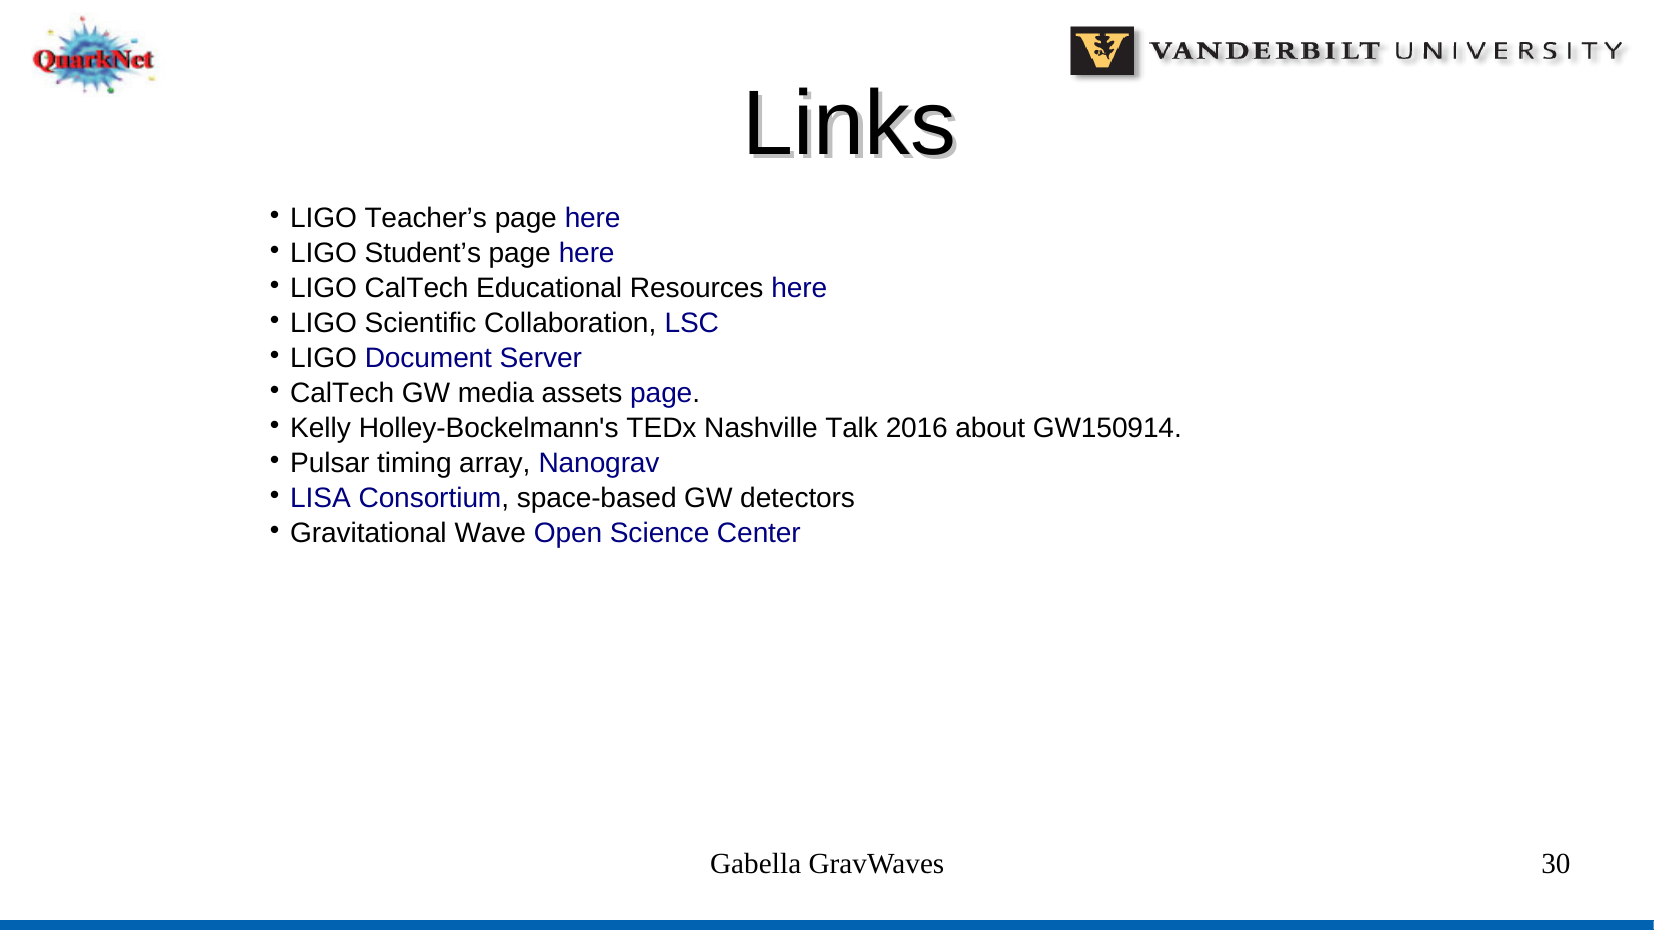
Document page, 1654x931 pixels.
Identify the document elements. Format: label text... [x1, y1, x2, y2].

picture [19, 12, 166, 102]
text_box LIGO Teacher’s page here LIGO Student’s page here LIGO CalTech Educational Resources here LIGO Scientific Collaboration, LSC LIGO Document Server CalTech GW media assets page. Kelly Holley-Bockelmann's TEDx Nashville Talk 2016 about GW150914. Pulsar timing array, Nanograv LISA Consortium, space-based GW detectors Gravitational Wave Open Science Center [255, 190, 1471, 664]
title Links [195, 71, 1504, 175]
picture [1067, 23, 1638, 86]
